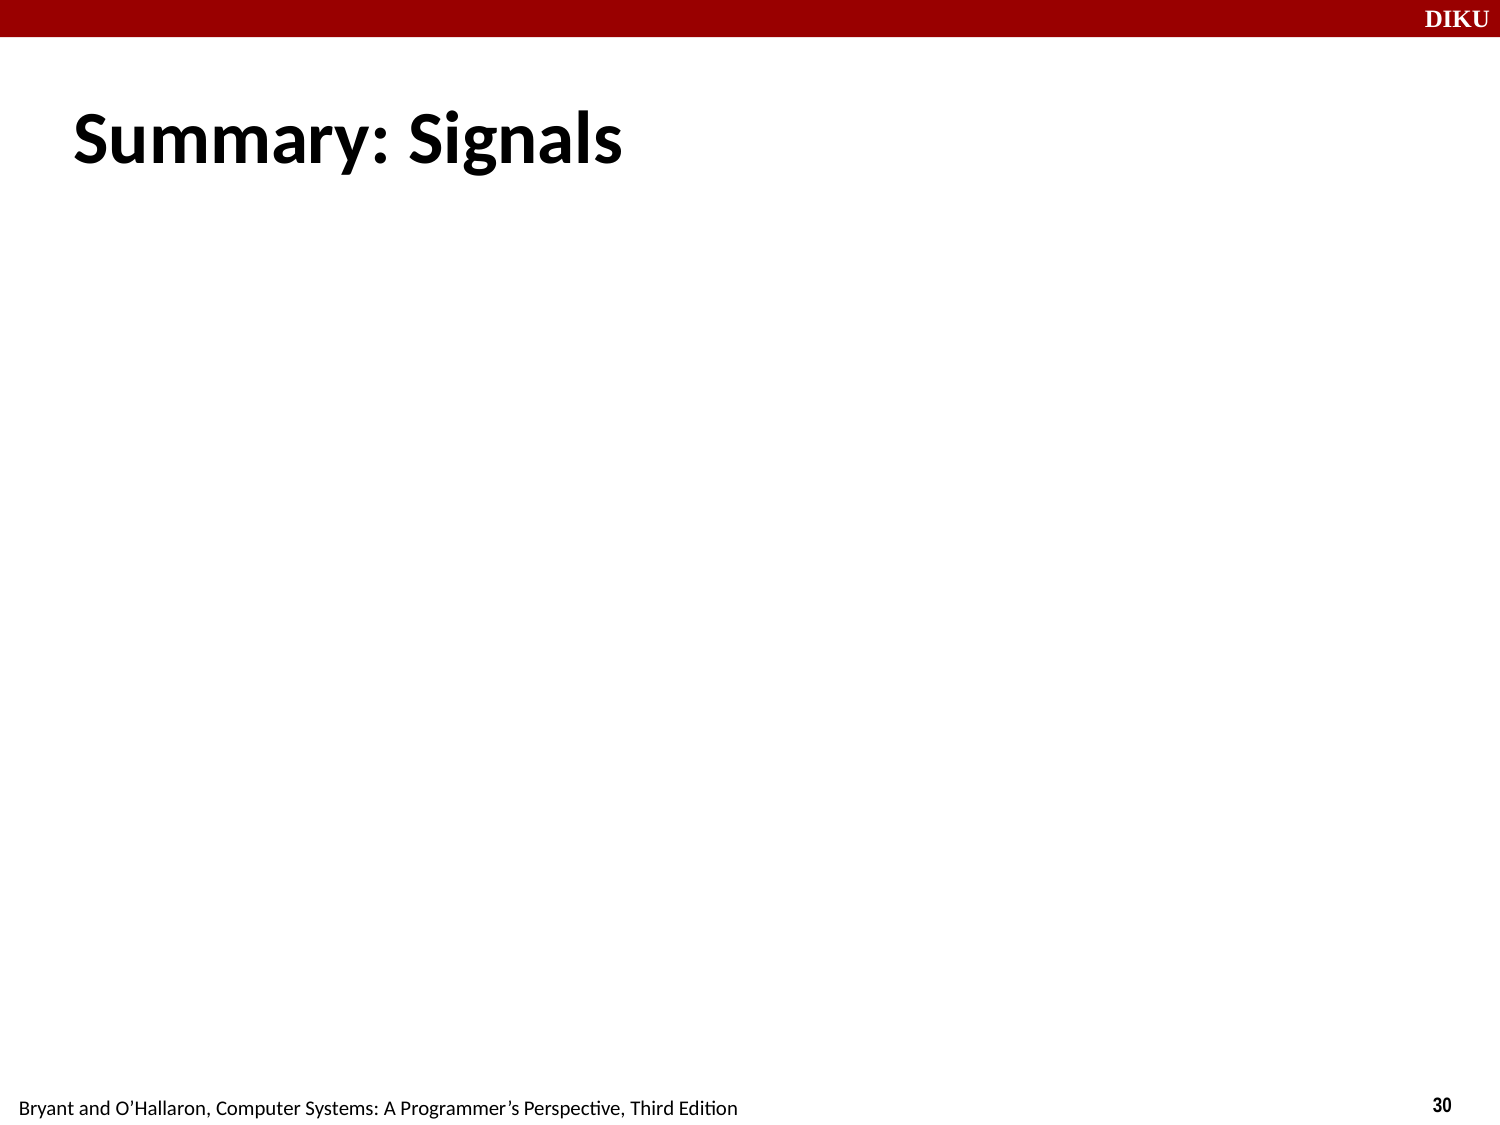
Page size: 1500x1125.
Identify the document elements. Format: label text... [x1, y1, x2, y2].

text_box Summary: Signals [58, 71, 1304, 197]
